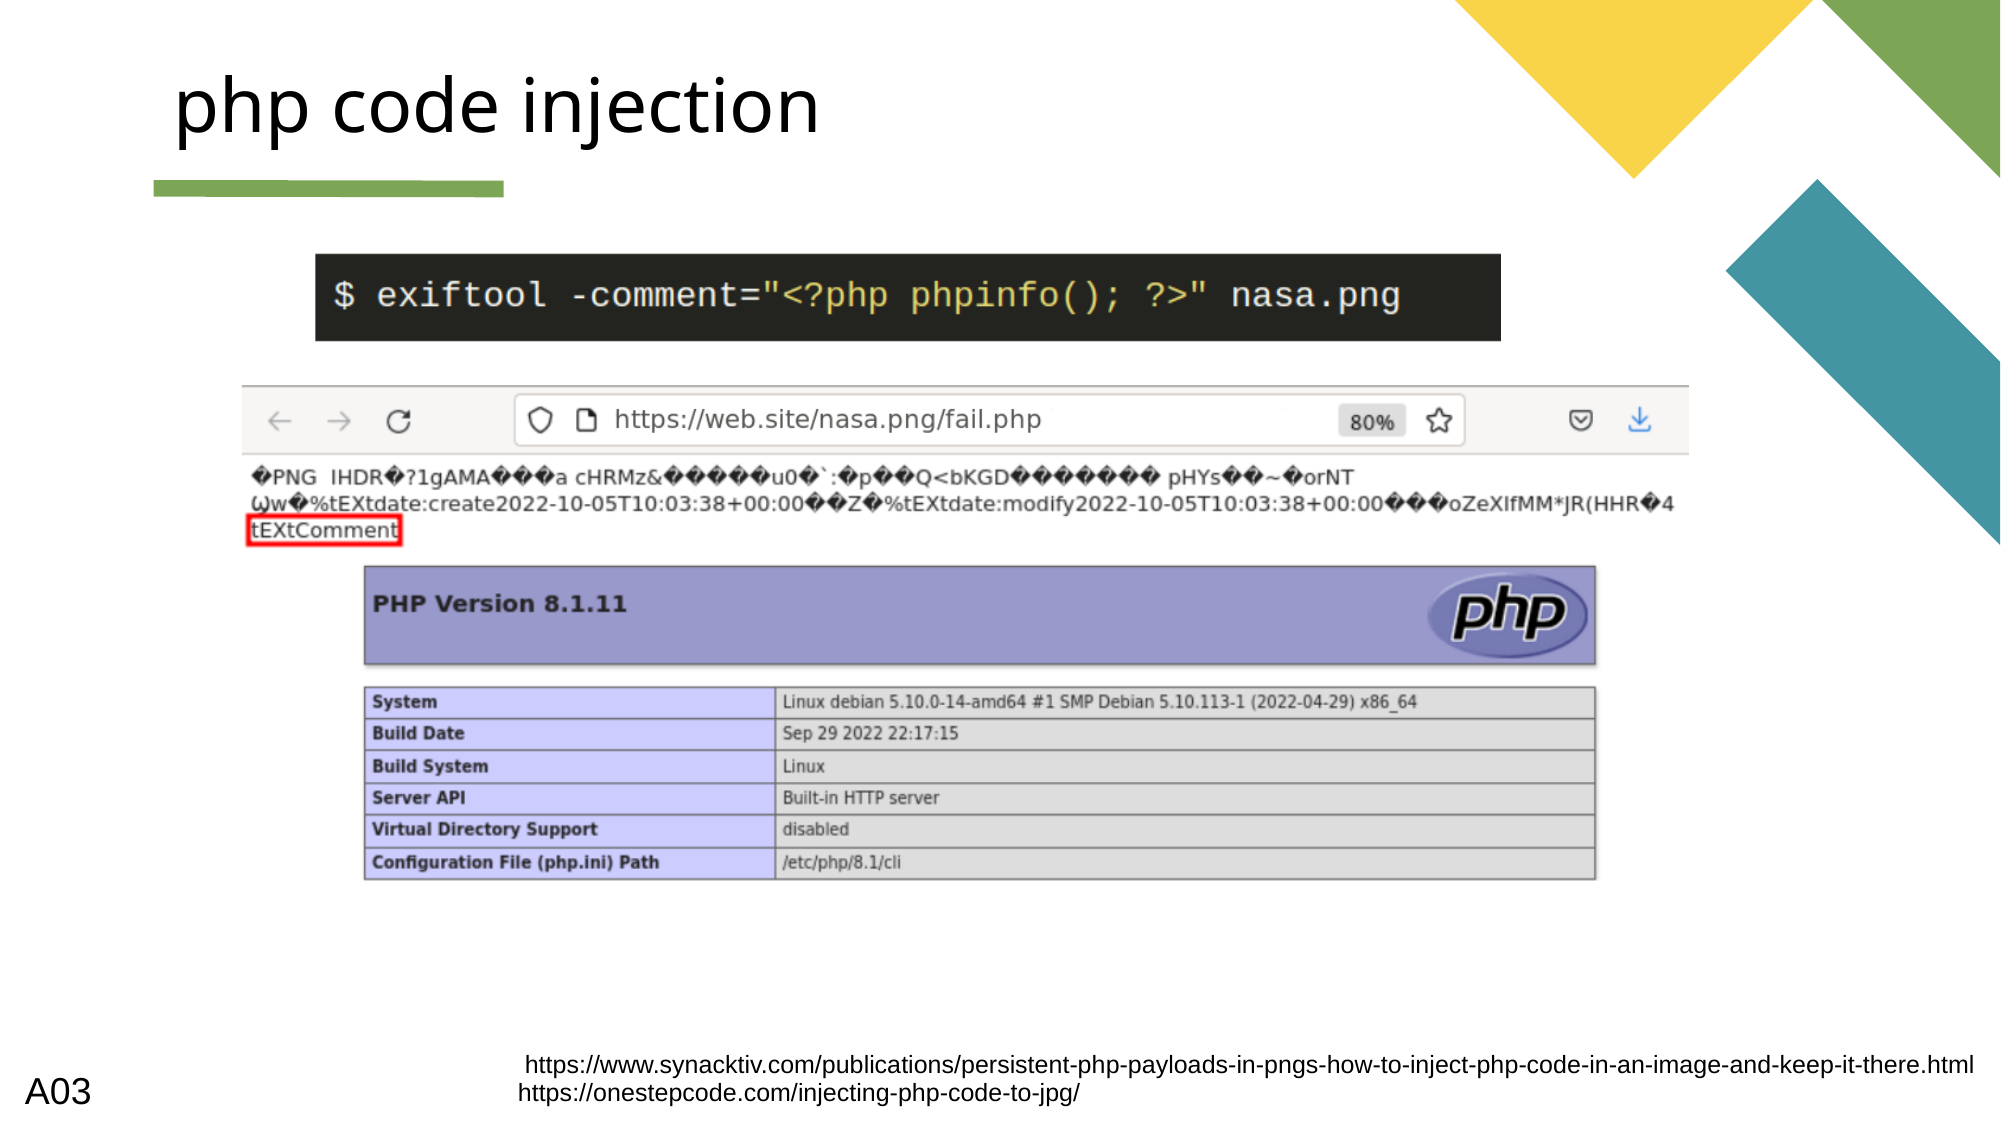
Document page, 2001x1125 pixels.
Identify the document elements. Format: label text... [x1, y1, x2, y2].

text_box https://www.synacktiv.com/publications/persistent-php-payloads-in-pngs-how-to-inject-php-code-in-an-image-and-keep-it-there.html https://onestepcode.com/injecting-php-code-to-jpg/ [496, 1015, 2000, 1124]
picture [314, 251, 1501, 343]
title php code injection [153, 53, 965, 154]
text_box A03 [10, 1062, 107, 1120]
picture [236, 377, 1689, 951]
